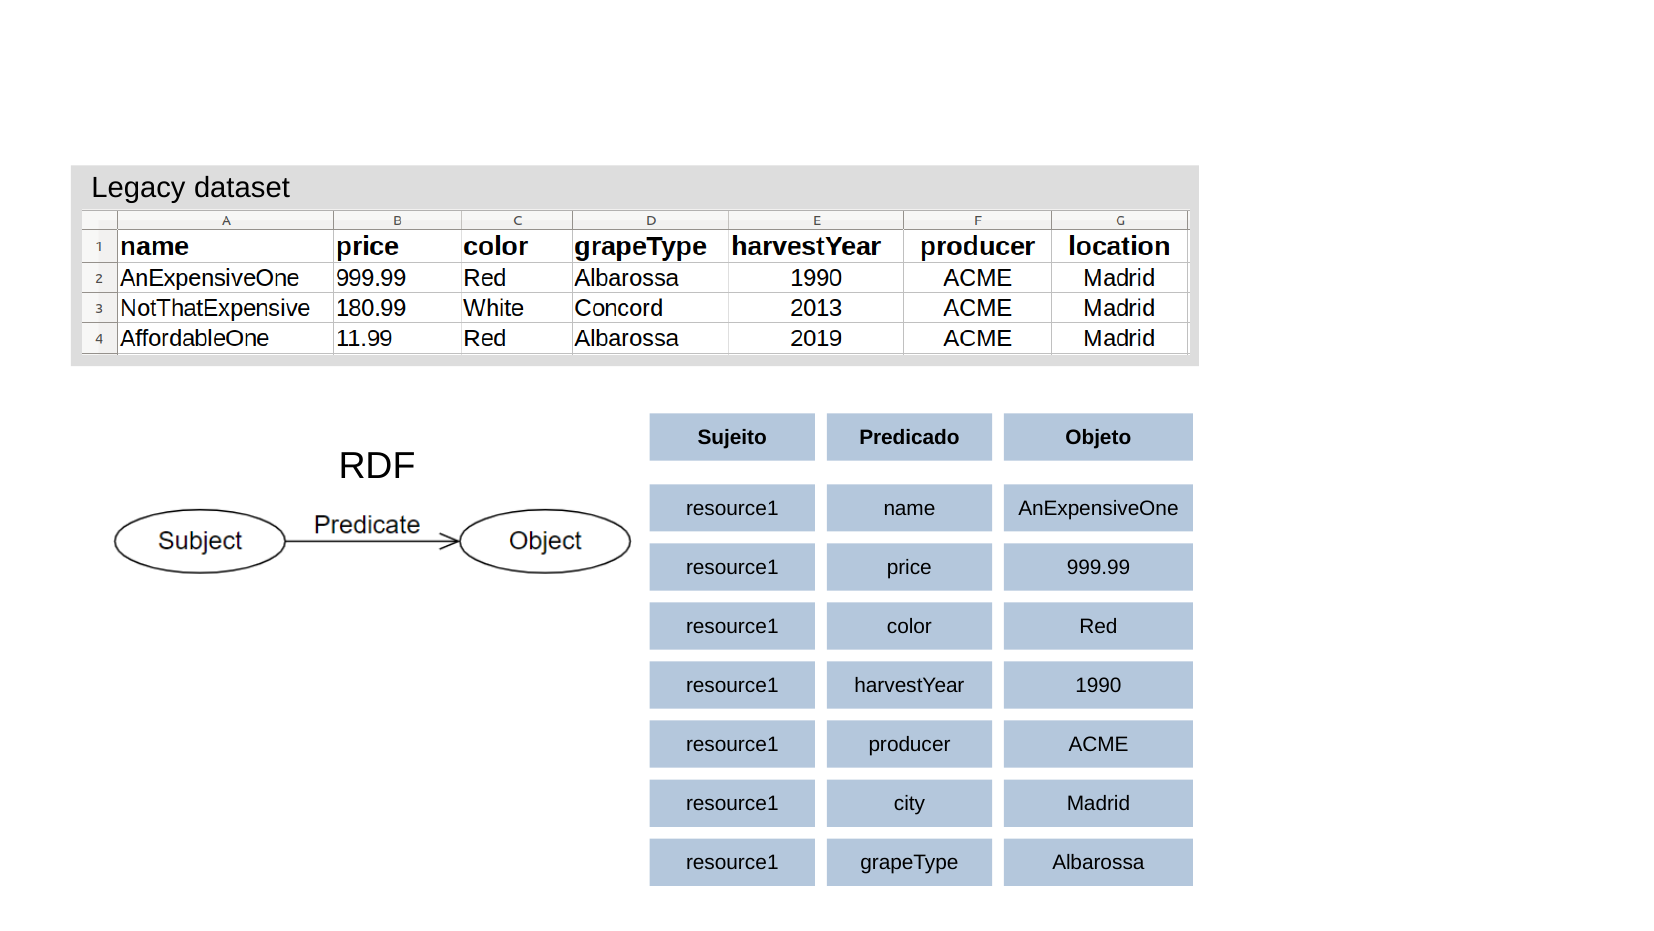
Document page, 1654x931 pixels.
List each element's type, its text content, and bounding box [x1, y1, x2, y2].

text_box AnExpensiveOne [1003, 484, 1193, 532]
text_box Madrid [1003, 779, 1193, 827]
text_box Objeto [1003, 413, 1193, 461]
text_box [70, 165, 1199, 367]
text_box Sujeito [649, 413, 815, 461]
text_box resource1 [649, 779, 815, 827]
text_box resource1 [649, 661, 815, 709]
text_box resource1 [649, 602, 815, 650]
text_box city [826, 779, 993, 827]
text_box ACME [1003, 720, 1193, 768]
text_box Albarossa [1003, 838, 1193, 886]
text_box color [826, 602, 993, 650]
text_box grapeType [826, 838, 993, 886]
text_box harvestYear [826, 661, 993, 709]
text_box price [826, 543, 993, 591]
text_box RDF [248, 437, 507, 494]
text_box resource1 [649, 838, 815, 886]
text_box resource1 [649, 543, 815, 591]
picture [106, 493, 636, 579]
text_box resource1 [649, 484, 815, 532]
text_box producer [826, 720, 993, 768]
text_box 999.99 [1003, 543, 1193, 591]
text_box resource1 [649, 720, 815, 768]
text_box 1990 [1003, 661, 1193, 709]
picture [82, 209, 1190, 355]
text_box Predicado [826, 413, 993, 461]
text_box Legacy dataset [76, 163, 331, 212]
text_box Red [1003, 602, 1193, 650]
text_box name [826, 484, 993, 532]
